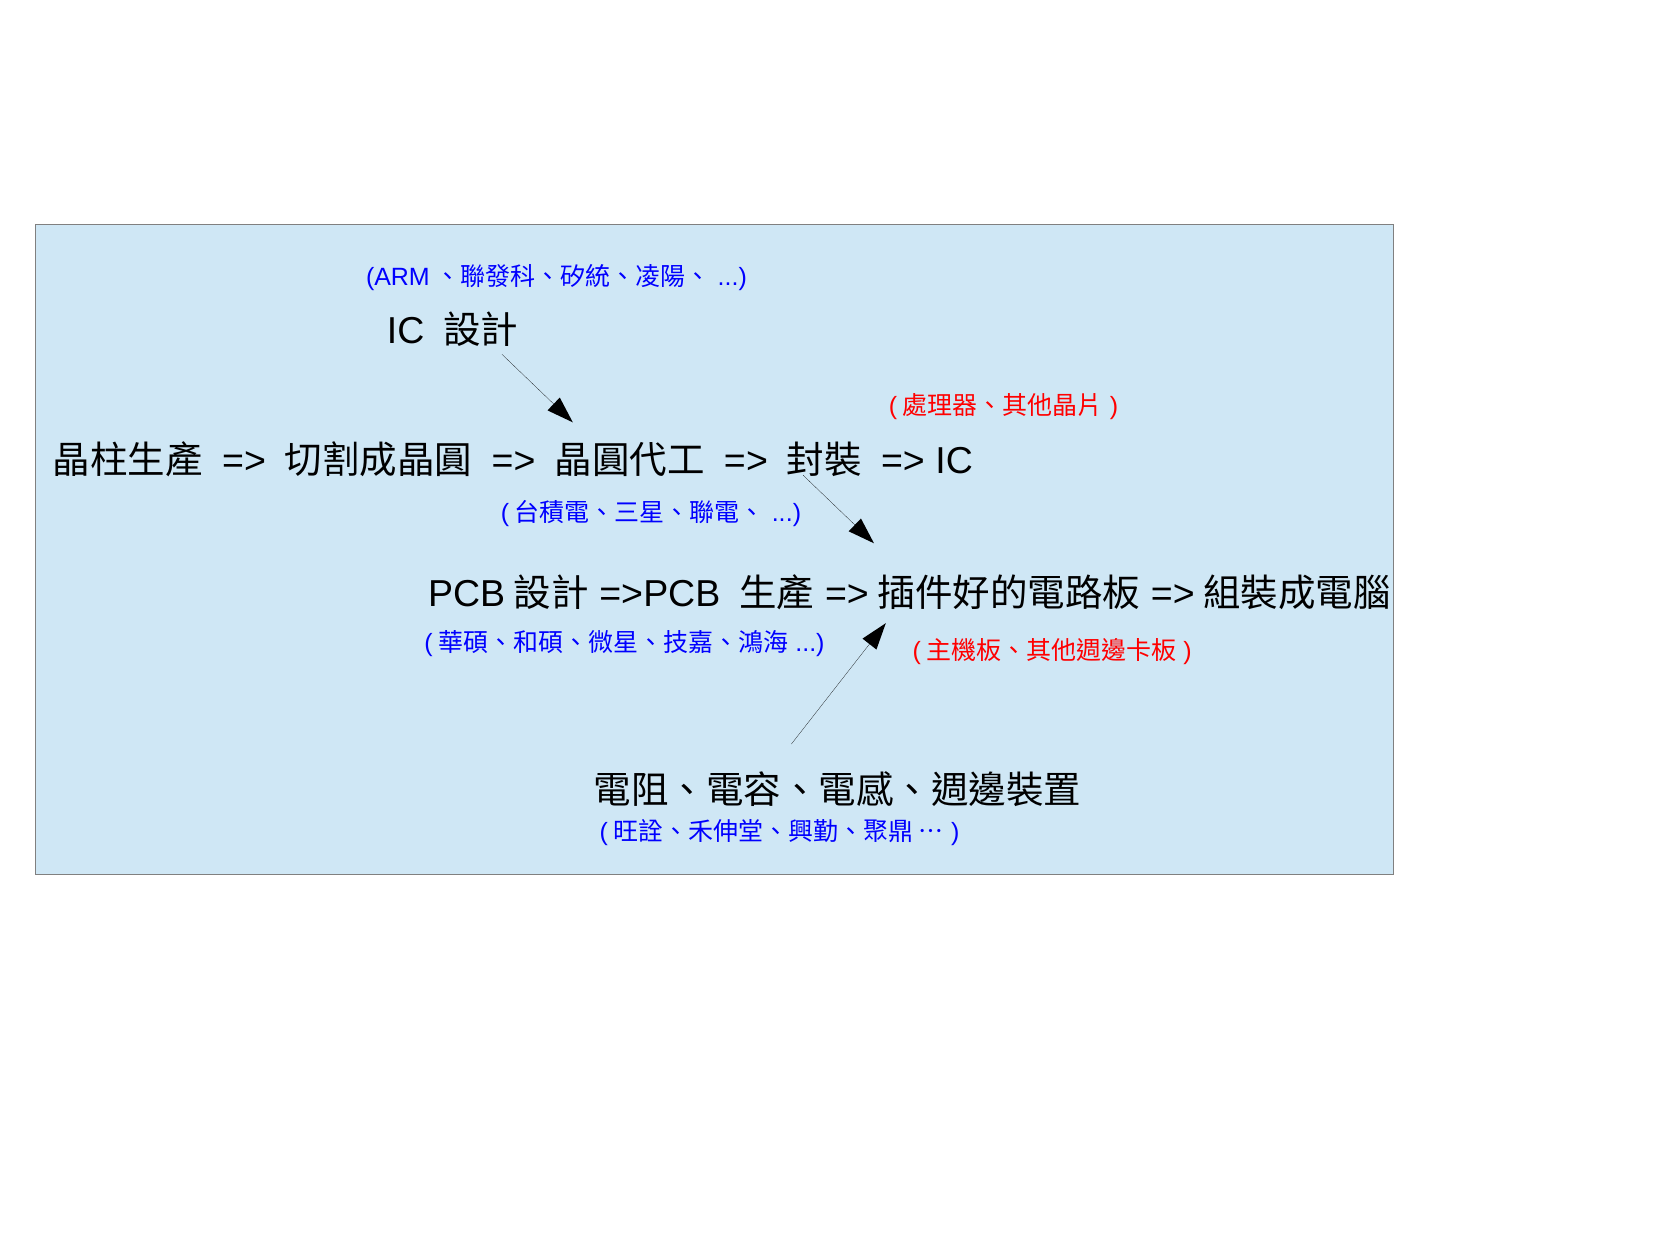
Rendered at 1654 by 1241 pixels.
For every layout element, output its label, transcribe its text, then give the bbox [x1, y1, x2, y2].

text_box (處理器、其他晶片) [874, 377, 1158, 440]
text_box (主機板、其他週邊卡板) [897, 623, 1241, 686]
text_box (台積電、三星、聯電、...) [486, 485, 815, 532]
text_box 晶柱生產 => 切割成晶圓 => 晶圓代工 => 封裝 => IC [37, 422, 1016, 485]
text_box PCB設計=>PCB 生產=>插件好的電路板=>組裝成電腦 [413, 555, 1430, 618]
text_box 電阻、電容、電感、週邊裝置 [578, 753, 1096, 815]
text_box (華碩、和碩、微星、技嘉、鴻海...) [409, 615, 839, 662]
text_box (旺詮、禾伸堂、興勤、聚鼎 …) [584, 804, 969, 851]
text_box (ARM、聯發科、矽統、凌陽、...) [351, 249, 761, 296]
text_box [35, 224, 1394, 875]
text_box IC 設計 [372, 296, 733, 355]
